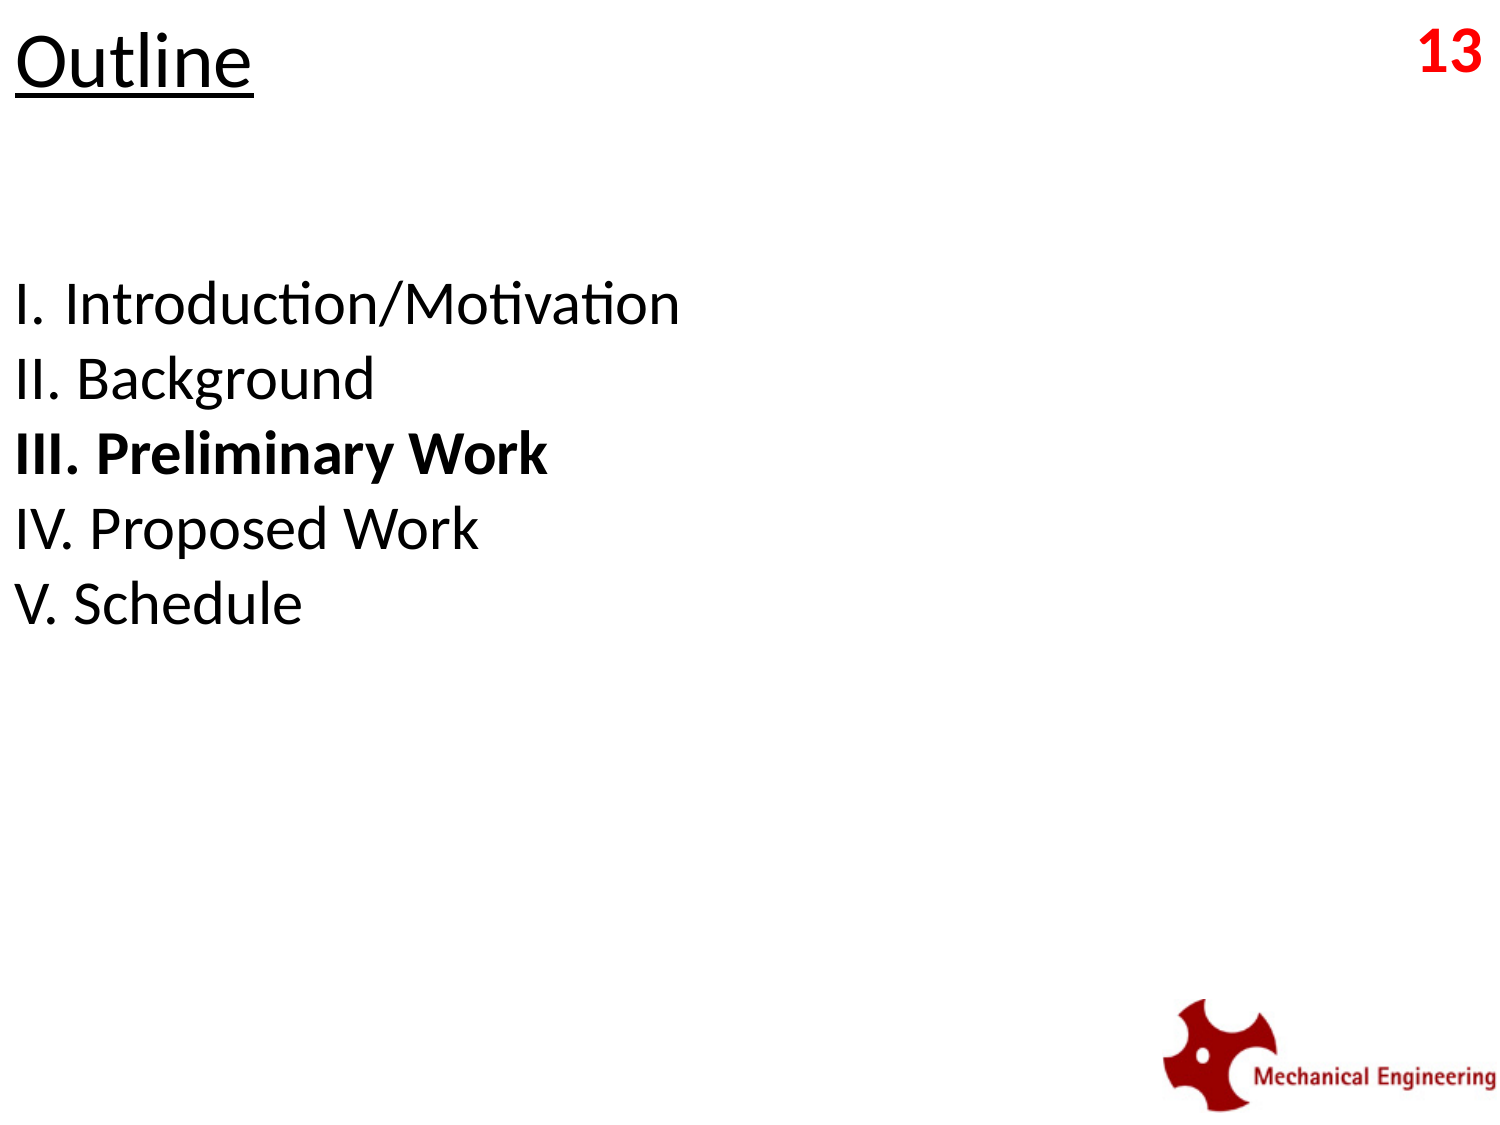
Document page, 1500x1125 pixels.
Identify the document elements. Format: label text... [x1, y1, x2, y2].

text_box 13 [1401, 0, 1499, 93]
text_box Introduction/Motivation Background Preliminary Work Proposed Work Schedule [0, 179, 1486, 645]
title Outline [0, 0, 1351, 150]
picture [1162, 999, 1497, 1113]
